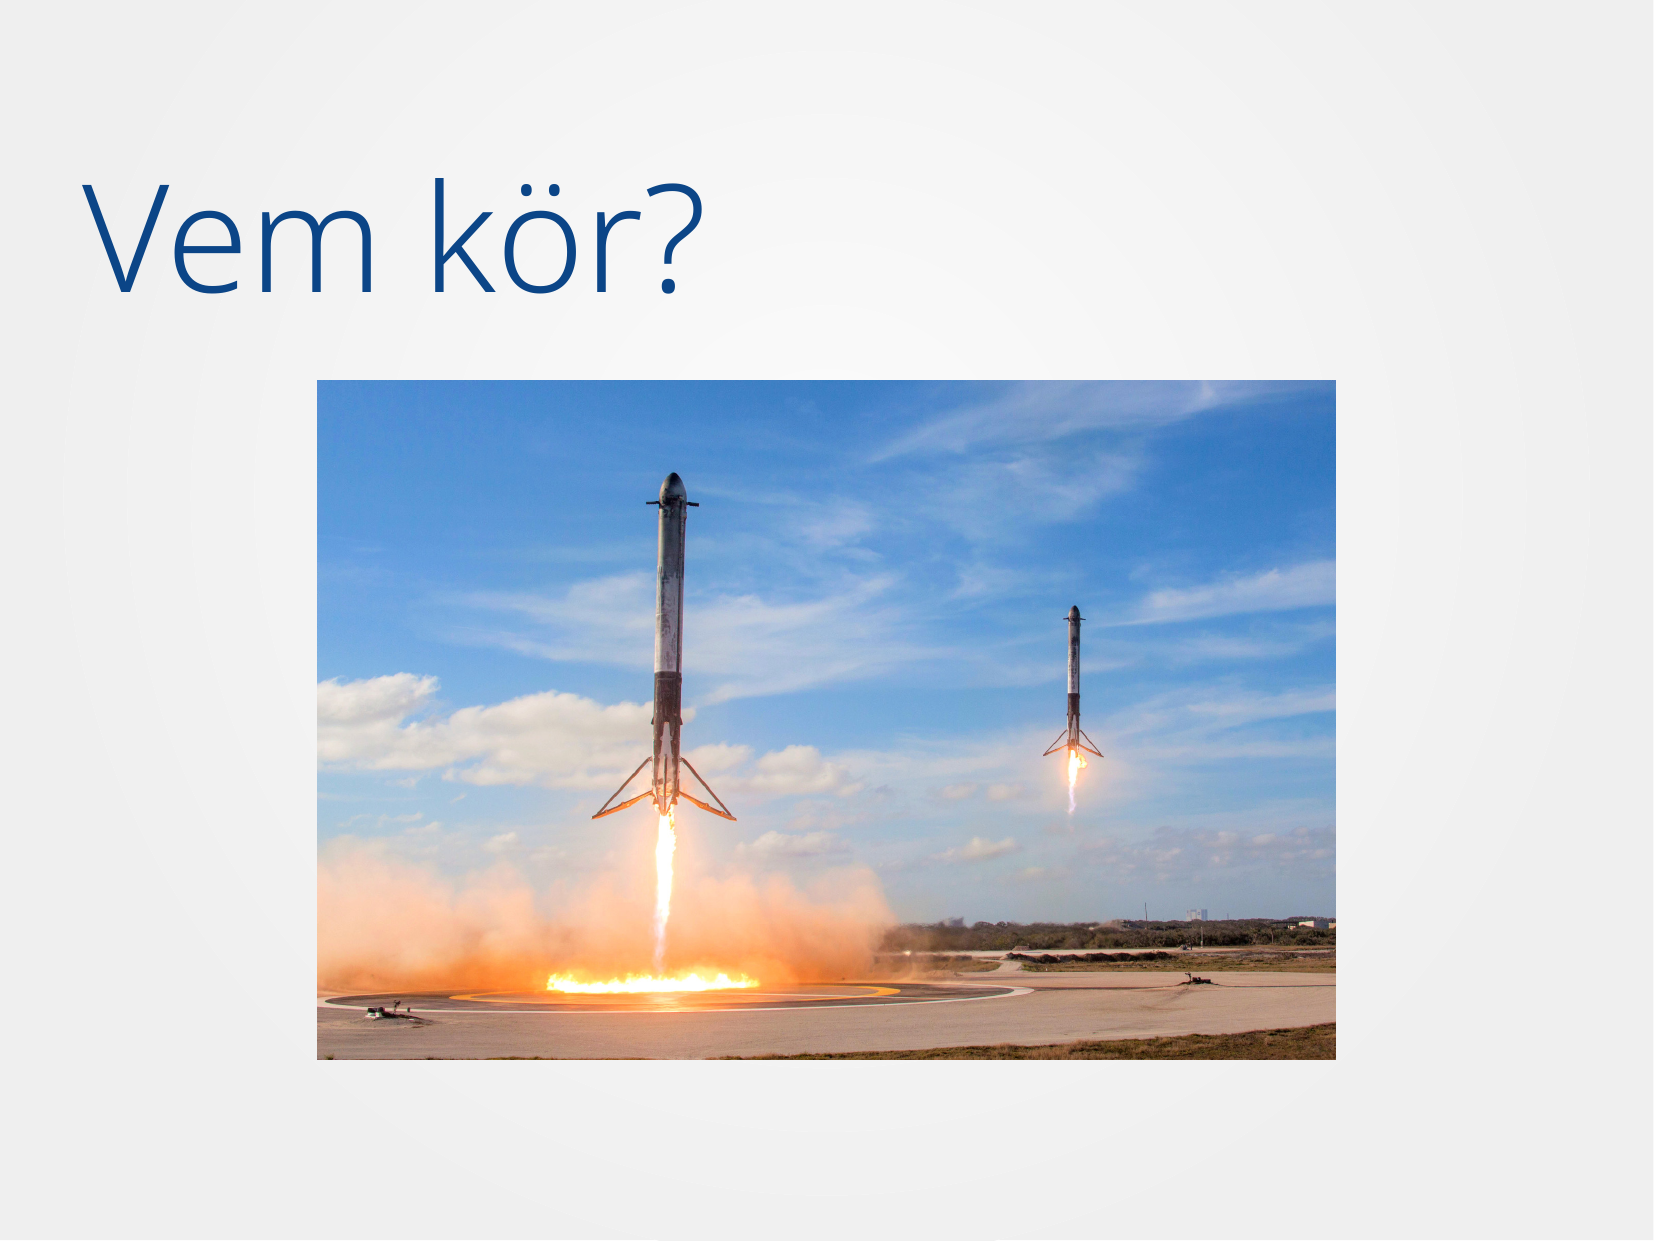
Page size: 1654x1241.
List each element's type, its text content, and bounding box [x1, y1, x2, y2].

picture [317, 380, 1336, 1060]
title Vem kör? [82, 80, 1654, 337]
